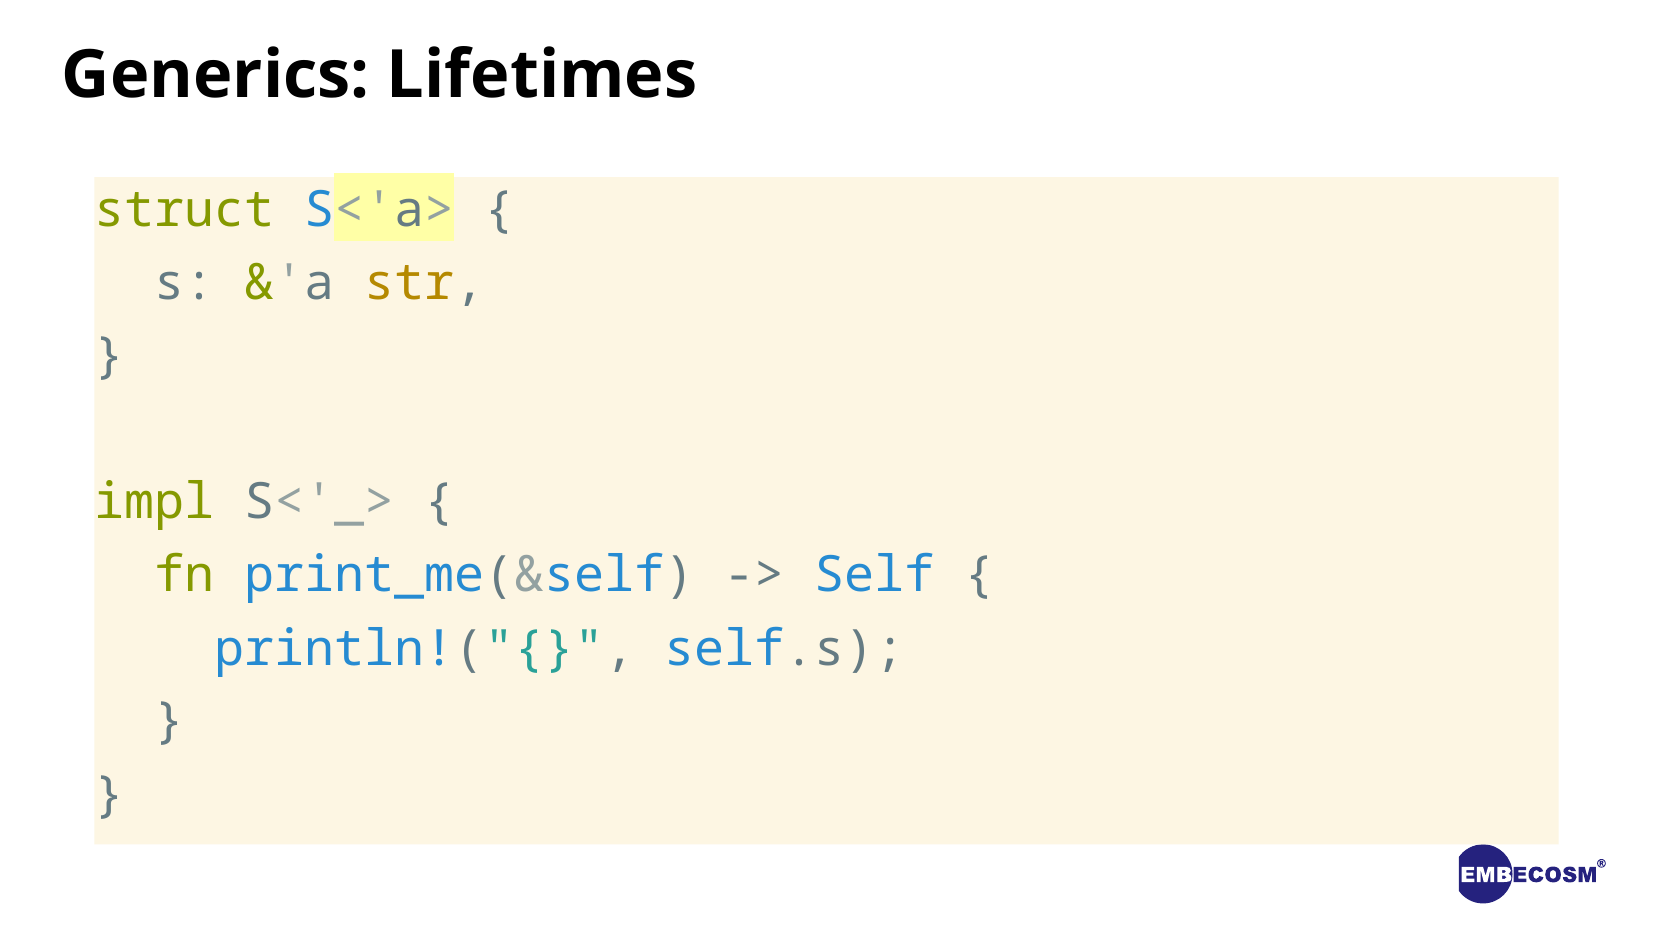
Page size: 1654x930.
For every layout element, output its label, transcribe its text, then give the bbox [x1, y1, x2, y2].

list struct S<'a> { s: &'a str, } impl S<'_> { fn print_me(&self) -> Self { println!("{}", self.s); } } [94, 177, 1559, 845]
title Generics: Lifetimes [47, 26, 1606, 178]
